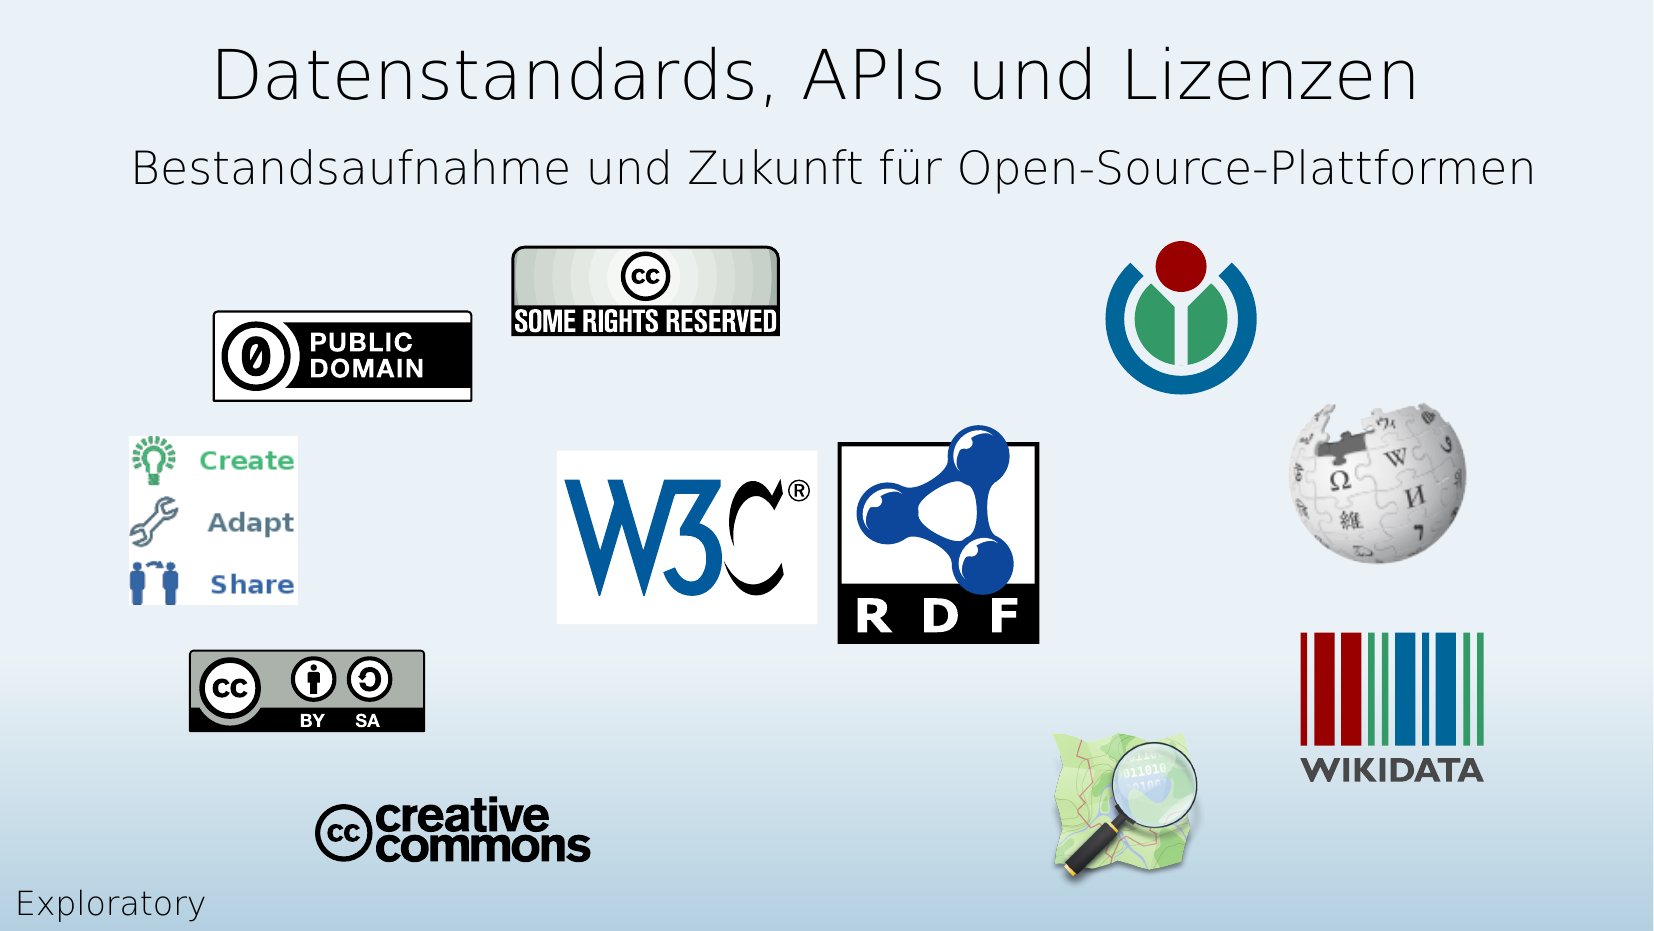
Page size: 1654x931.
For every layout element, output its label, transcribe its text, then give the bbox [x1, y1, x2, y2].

picture [129, 436, 298, 605]
picture [212, 310, 473, 402]
picture [1098, 236, 1264, 402]
picture [1287, 401, 1469, 567]
picture [188, 649, 426, 733]
title Datenstandards, APIs und Lizenzen Bestandsaufnahme und Zukunft für Open-Source-Plattformen [82, 35, 1571, 196]
picture [837, 425, 1040, 644]
picture [555, 448, 820, 626]
picture [1273, 622, 1512, 792]
picture [496, 129, 792, 426]
picture [1046, 732, 1205, 891]
picture [315, 796, 591, 863]
